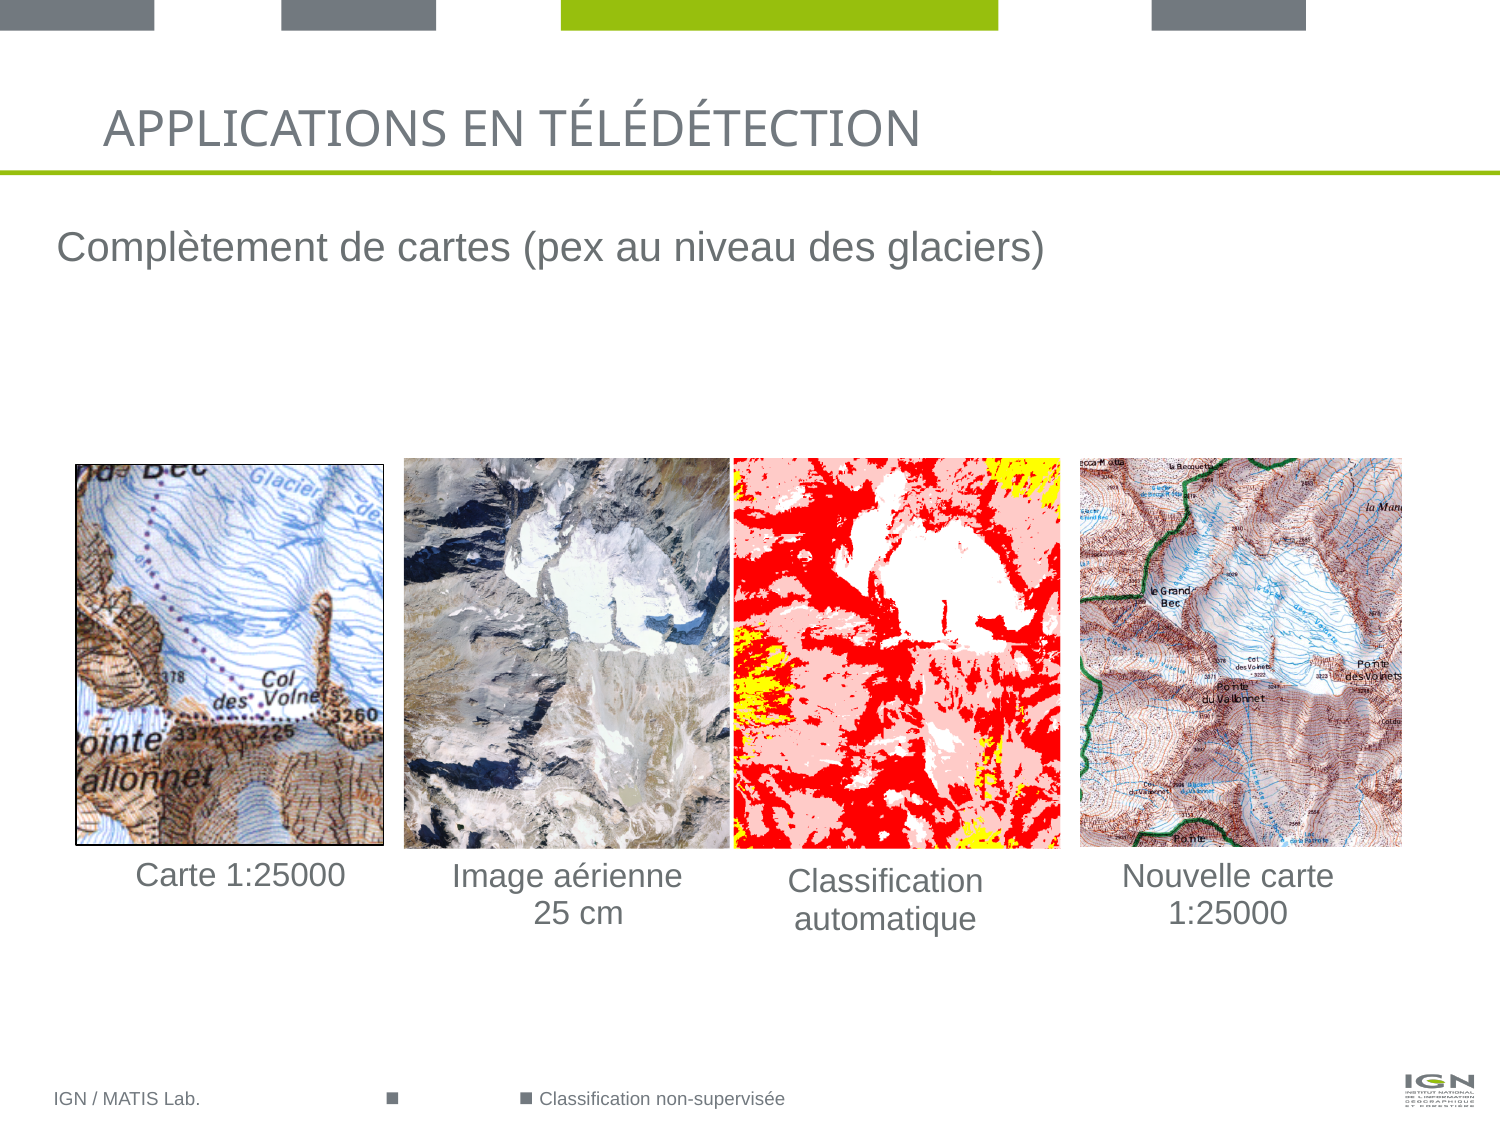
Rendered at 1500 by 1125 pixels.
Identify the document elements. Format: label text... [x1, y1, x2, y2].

picture [1404, 1074, 1475, 1108]
text_box Nouvelle carte 1:25000 [1086, 850, 1371, 940]
picture [401, 458, 1063, 849]
text_box IGN / MATIS Lab. [39, 1067, 360, 1125]
text_box Image aérienne 25 cm [437, 850, 721, 940]
picture [1080, 458, 1406, 851]
text_box Classification automatique [744, 855, 1028, 945]
text_box Classification non-supervisée [524, 1067, 875, 1125]
text_box [76, 464, 384, 846]
text_box APPLICATIONS EN TÉLÉDÉTECTION [53, 80, 1425, 173]
text_box Carte 1:25000 [120, 849, 362, 902]
text_box Complètement de cartes (pex au niveau des glaciers) [6, 212, 1500, 337]
